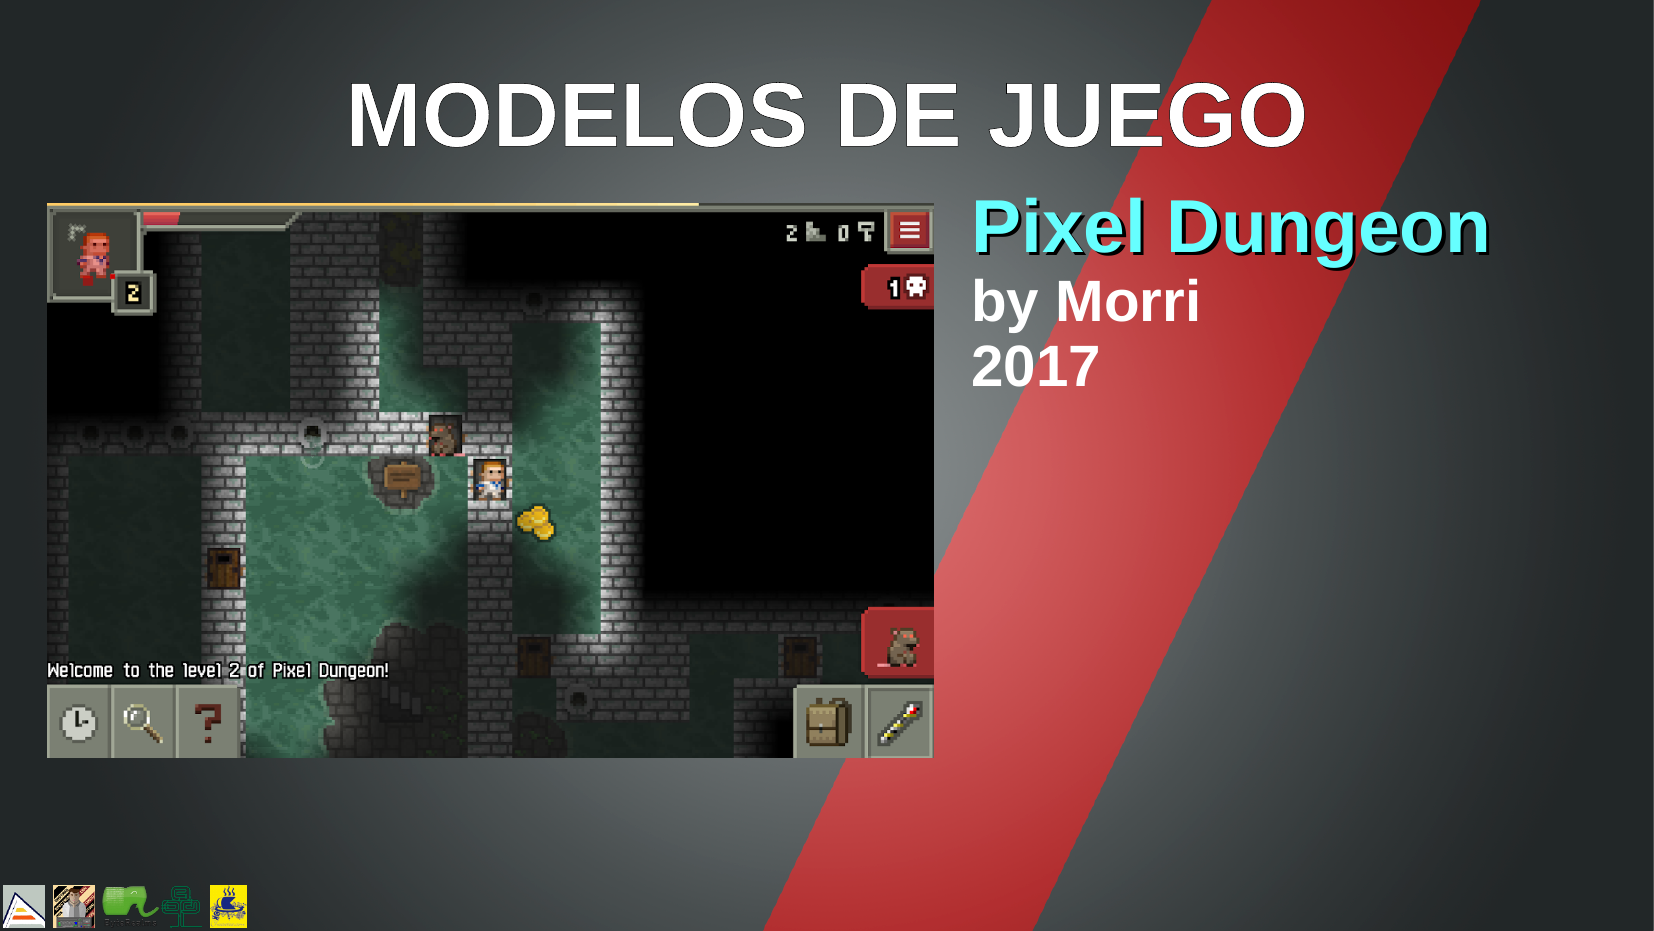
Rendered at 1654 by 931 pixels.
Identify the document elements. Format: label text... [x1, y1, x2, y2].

picture [0, 0, 1654, 931]
text_box Pixel Dungeon by Morri 2017 [956, 177, 1512, 532]
title MODELOS DE JUEGO [82, 37, 1571, 193]
